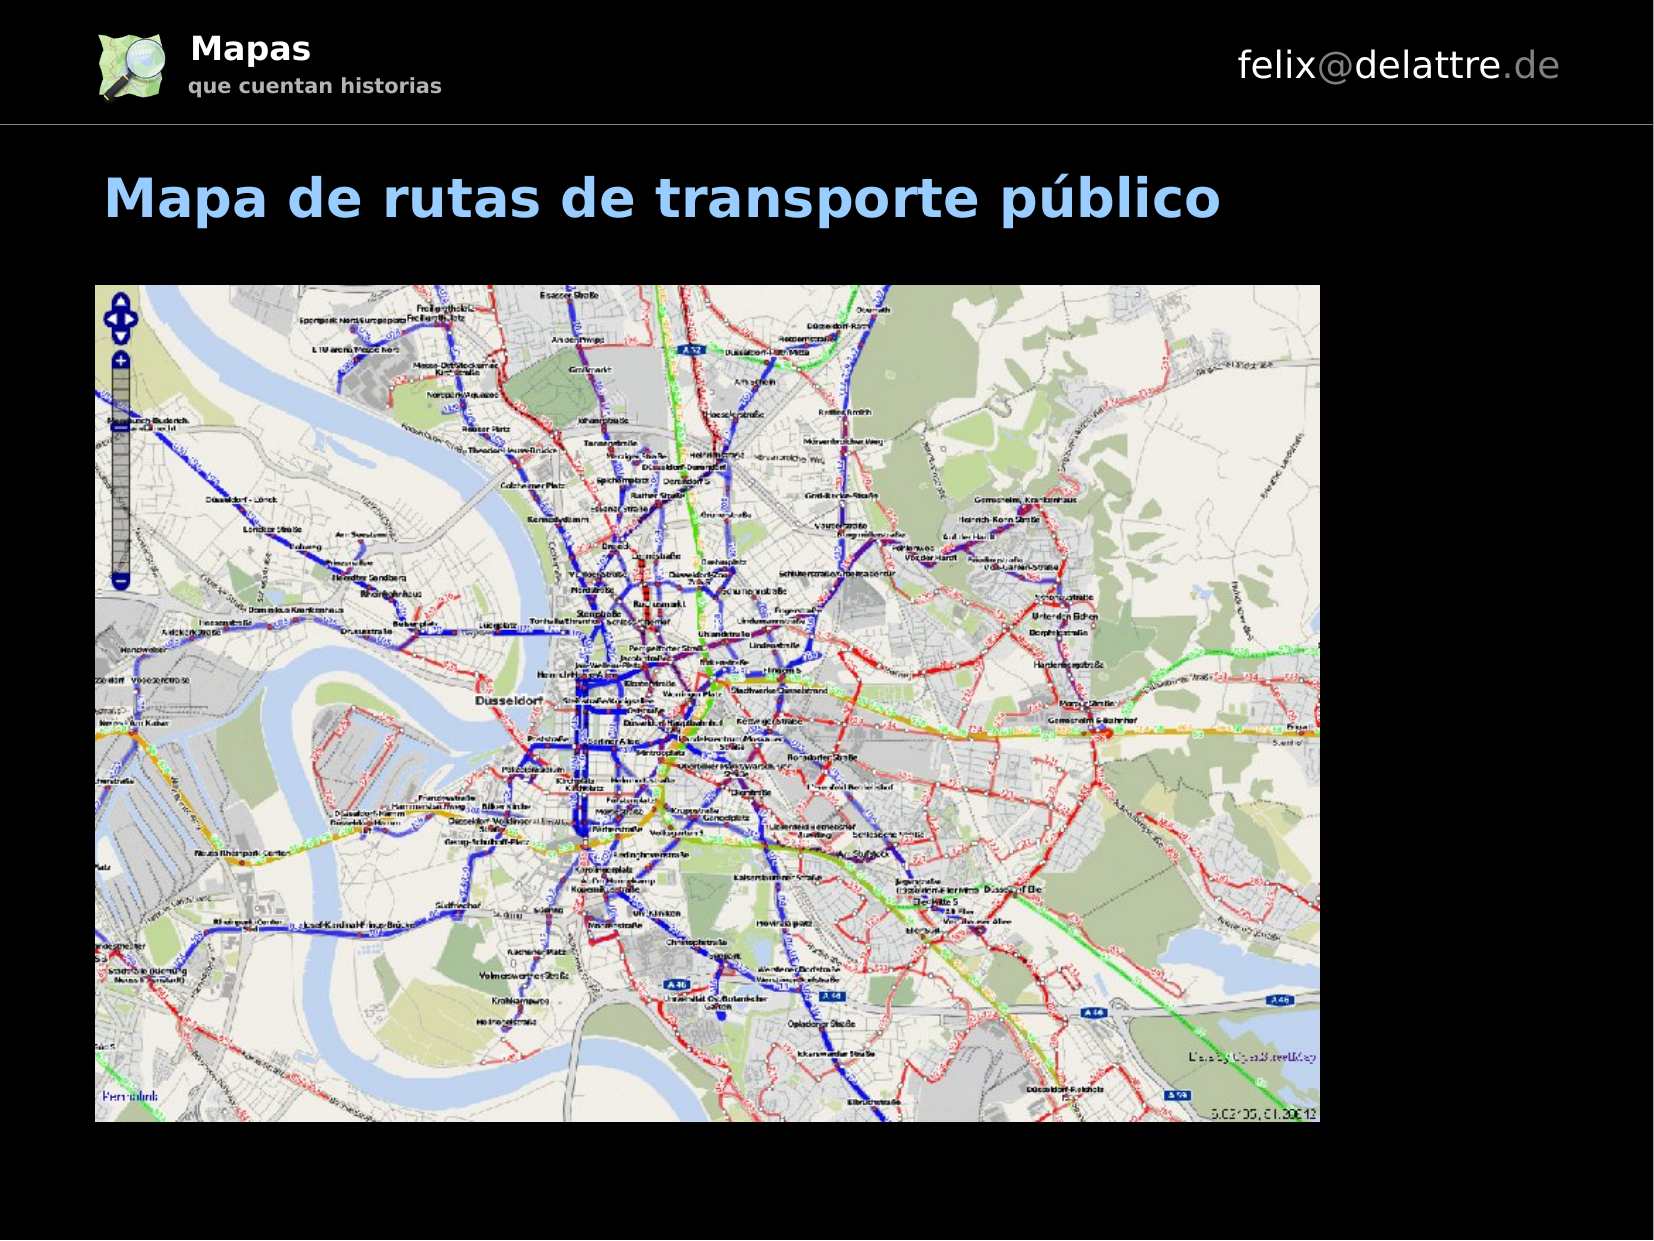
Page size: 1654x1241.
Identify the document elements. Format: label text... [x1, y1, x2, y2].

title Mapa de rutas de transporte público [103, 107, 1592, 291]
picture [95, 285, 1320, 1122]
picture [95, 34, 169, 107]
